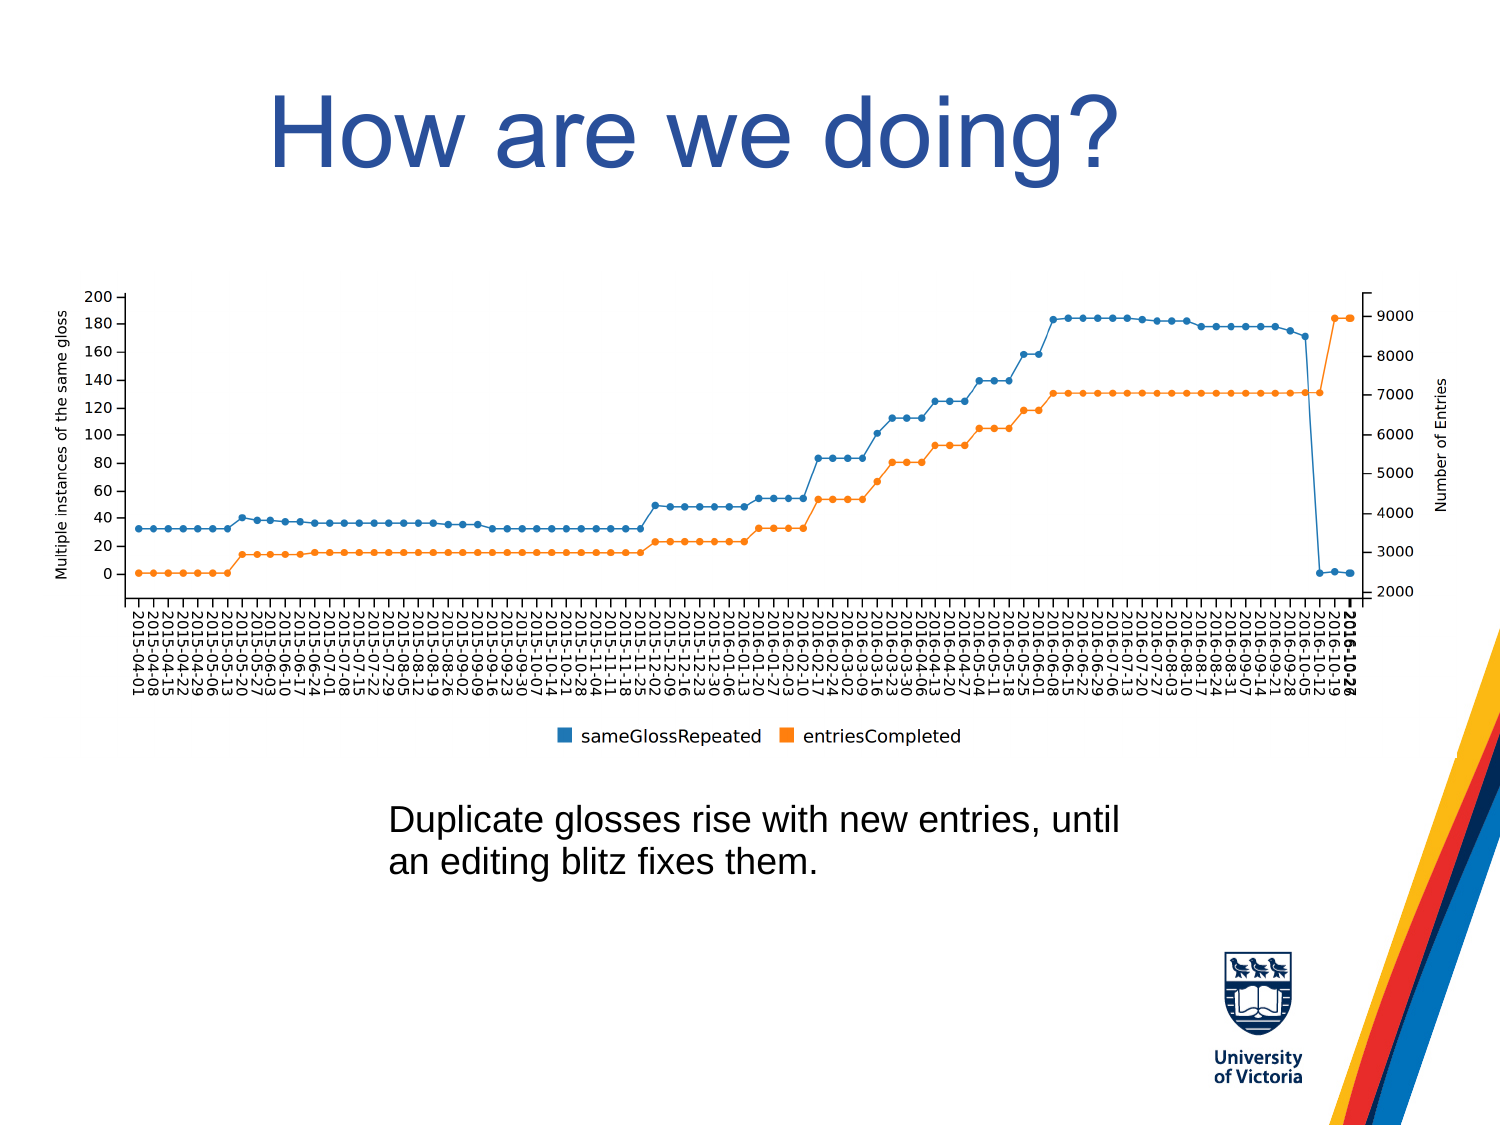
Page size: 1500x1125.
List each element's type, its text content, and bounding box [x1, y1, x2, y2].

picture [0, 0, 1500, 1125]
text_box Duplicate glosses rise with new entries, until an editing blitz fixes them. [373, 791, 1146, 890]
title How are we doing? [181, 39, 1209, 227]
